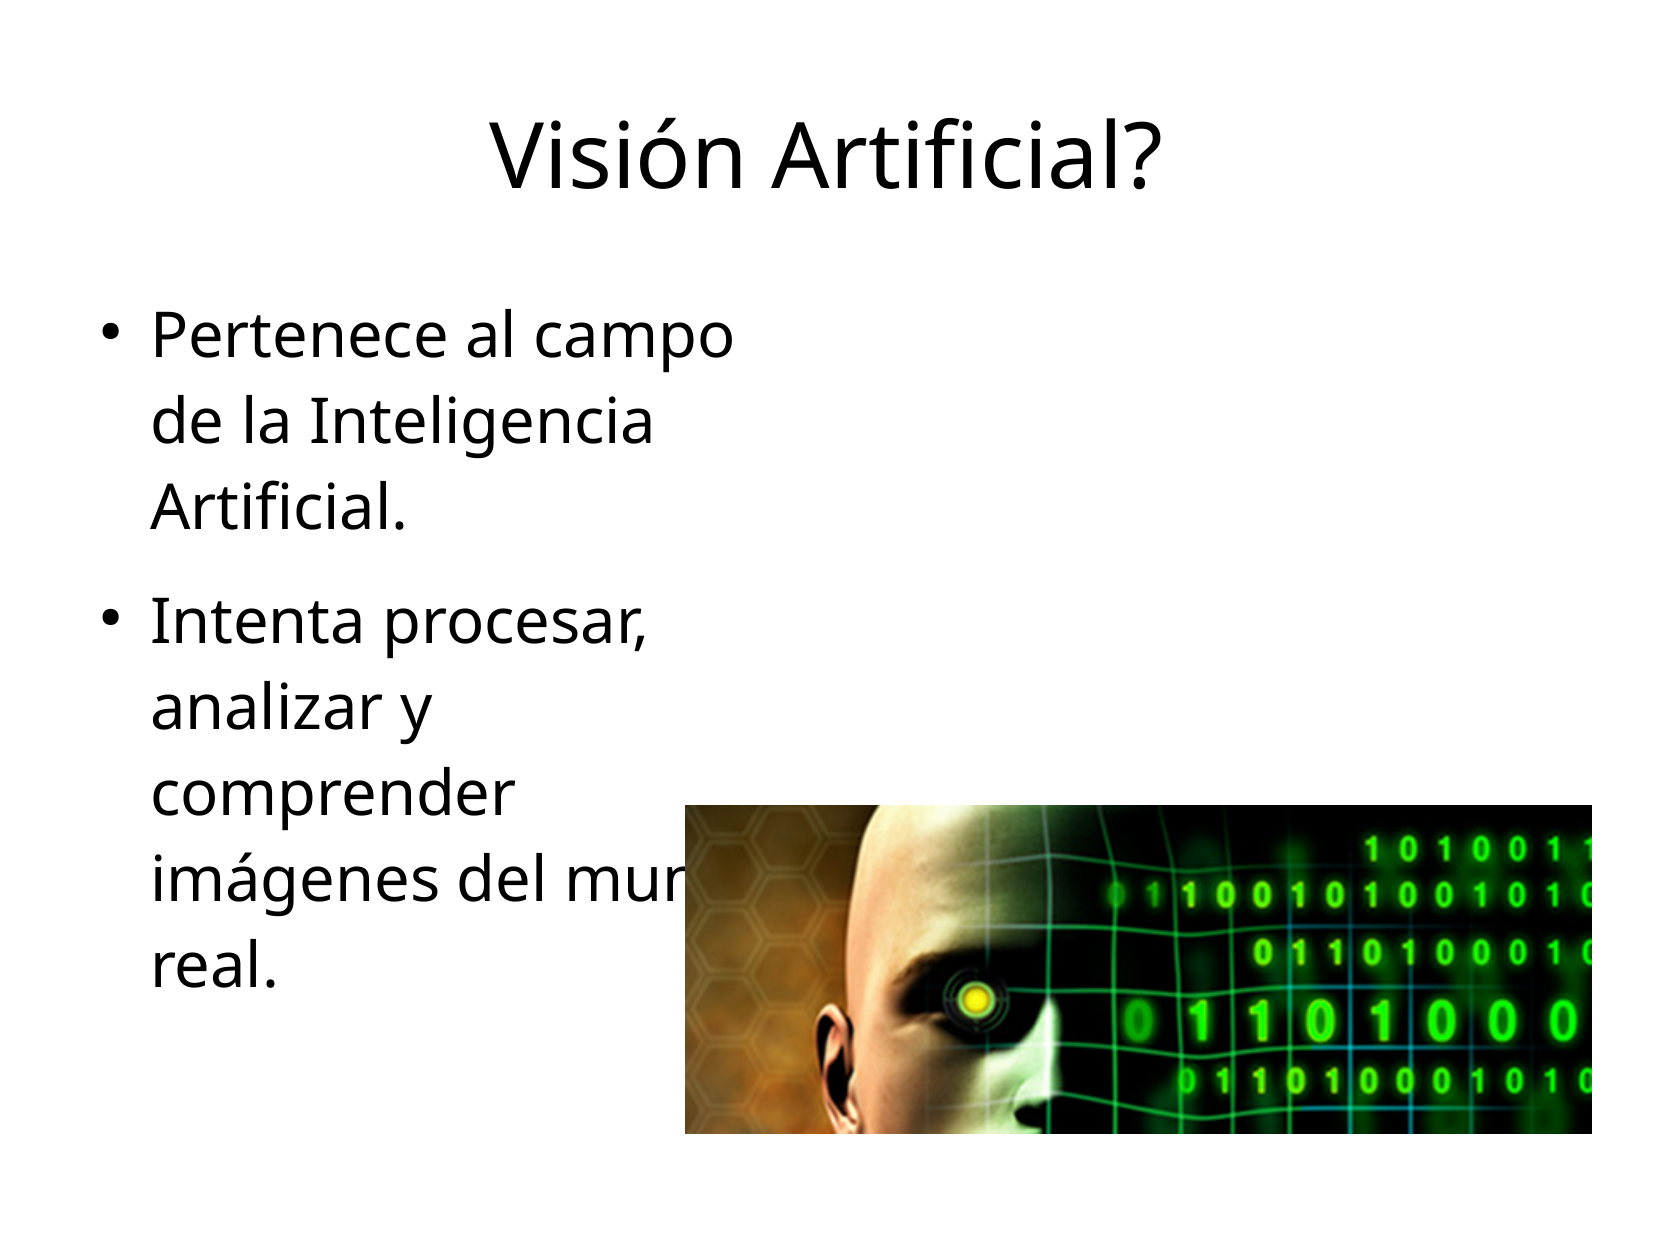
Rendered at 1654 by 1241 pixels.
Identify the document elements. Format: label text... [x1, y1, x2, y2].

picture [685, 805, 1592, 1134]
title Visión Artificial? [82, 49, 1571, 257]
list Pertenece al campo de la Inteligencia Artificial. Intenta procesar, analizar y comprender imágenes del mundo real. [82, 290, 809, 1010]
